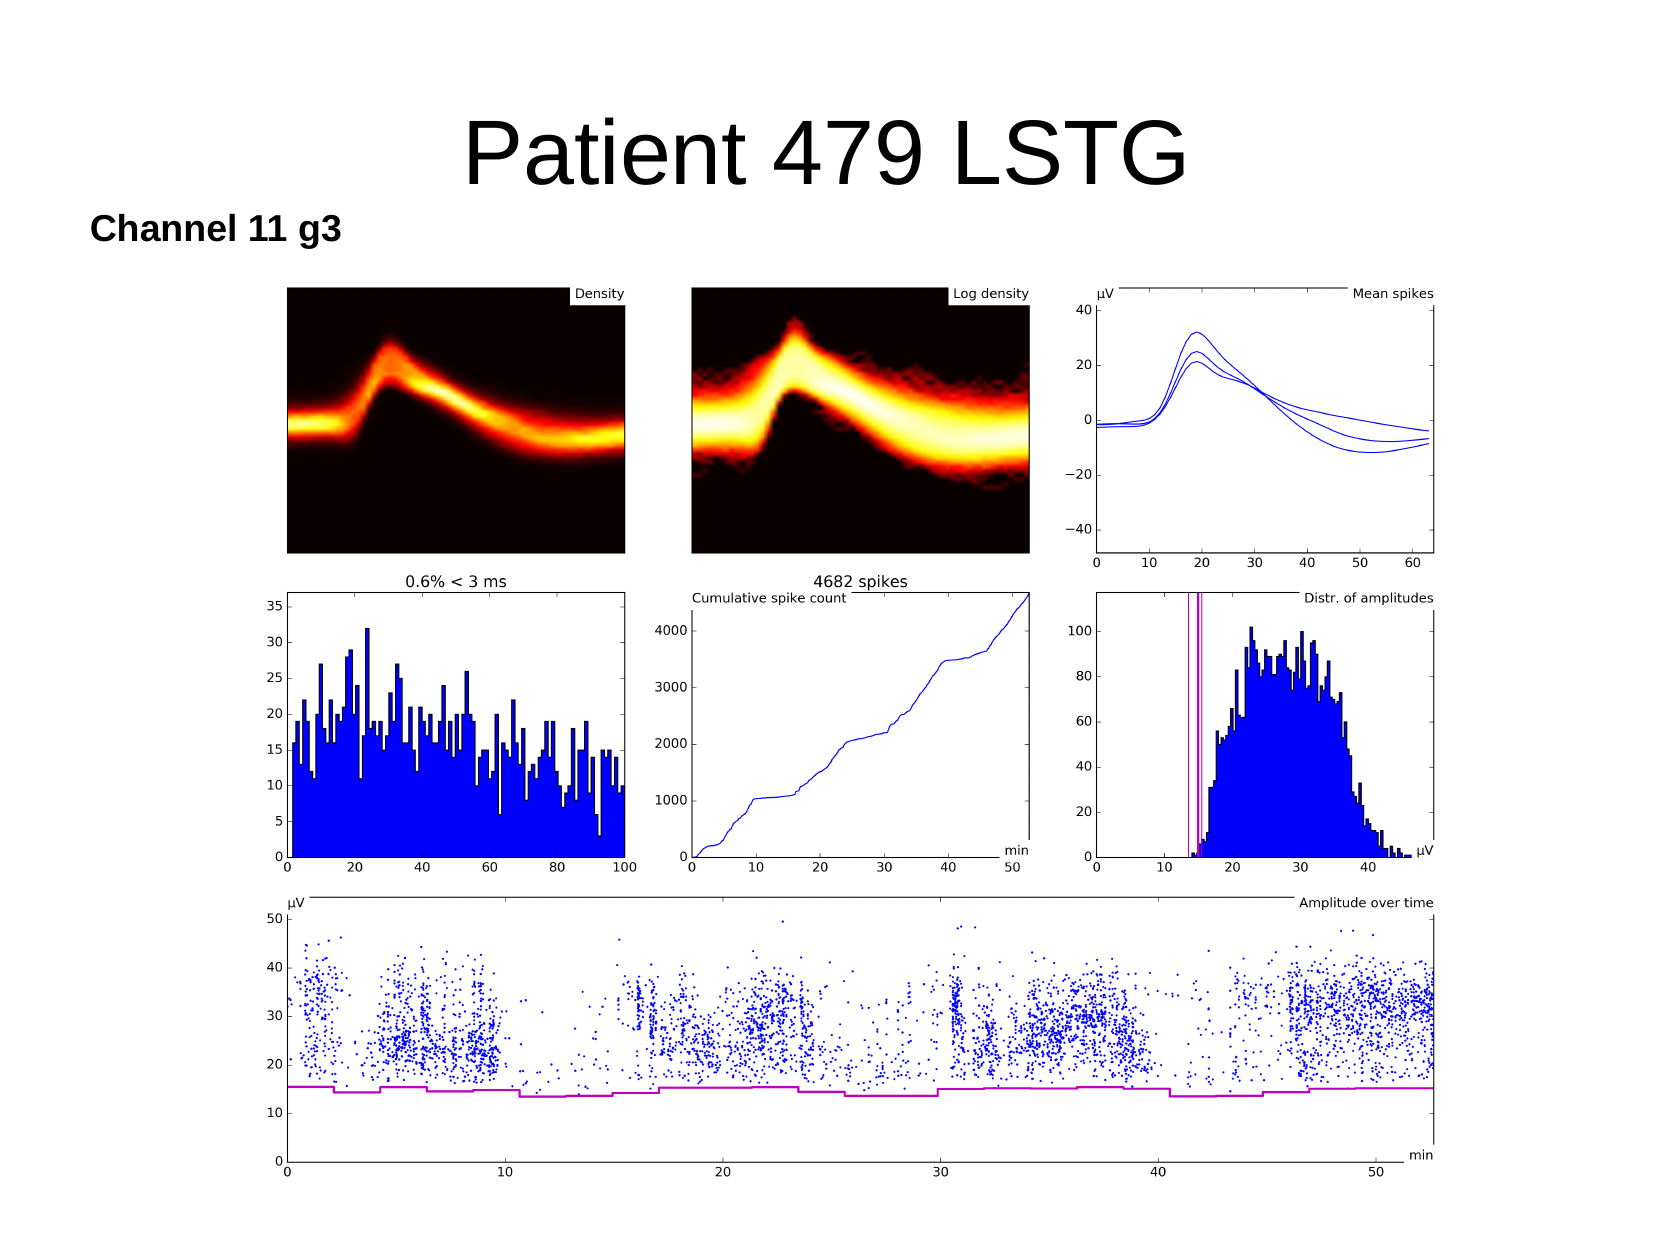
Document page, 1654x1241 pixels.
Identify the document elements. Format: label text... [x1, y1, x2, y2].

title Patient 479 LSTG [82, 49, 1571, 257]
picture [225, 269, 1471, 1209]
text_box Channel 11 g3 [75, 199, 406, 299]
